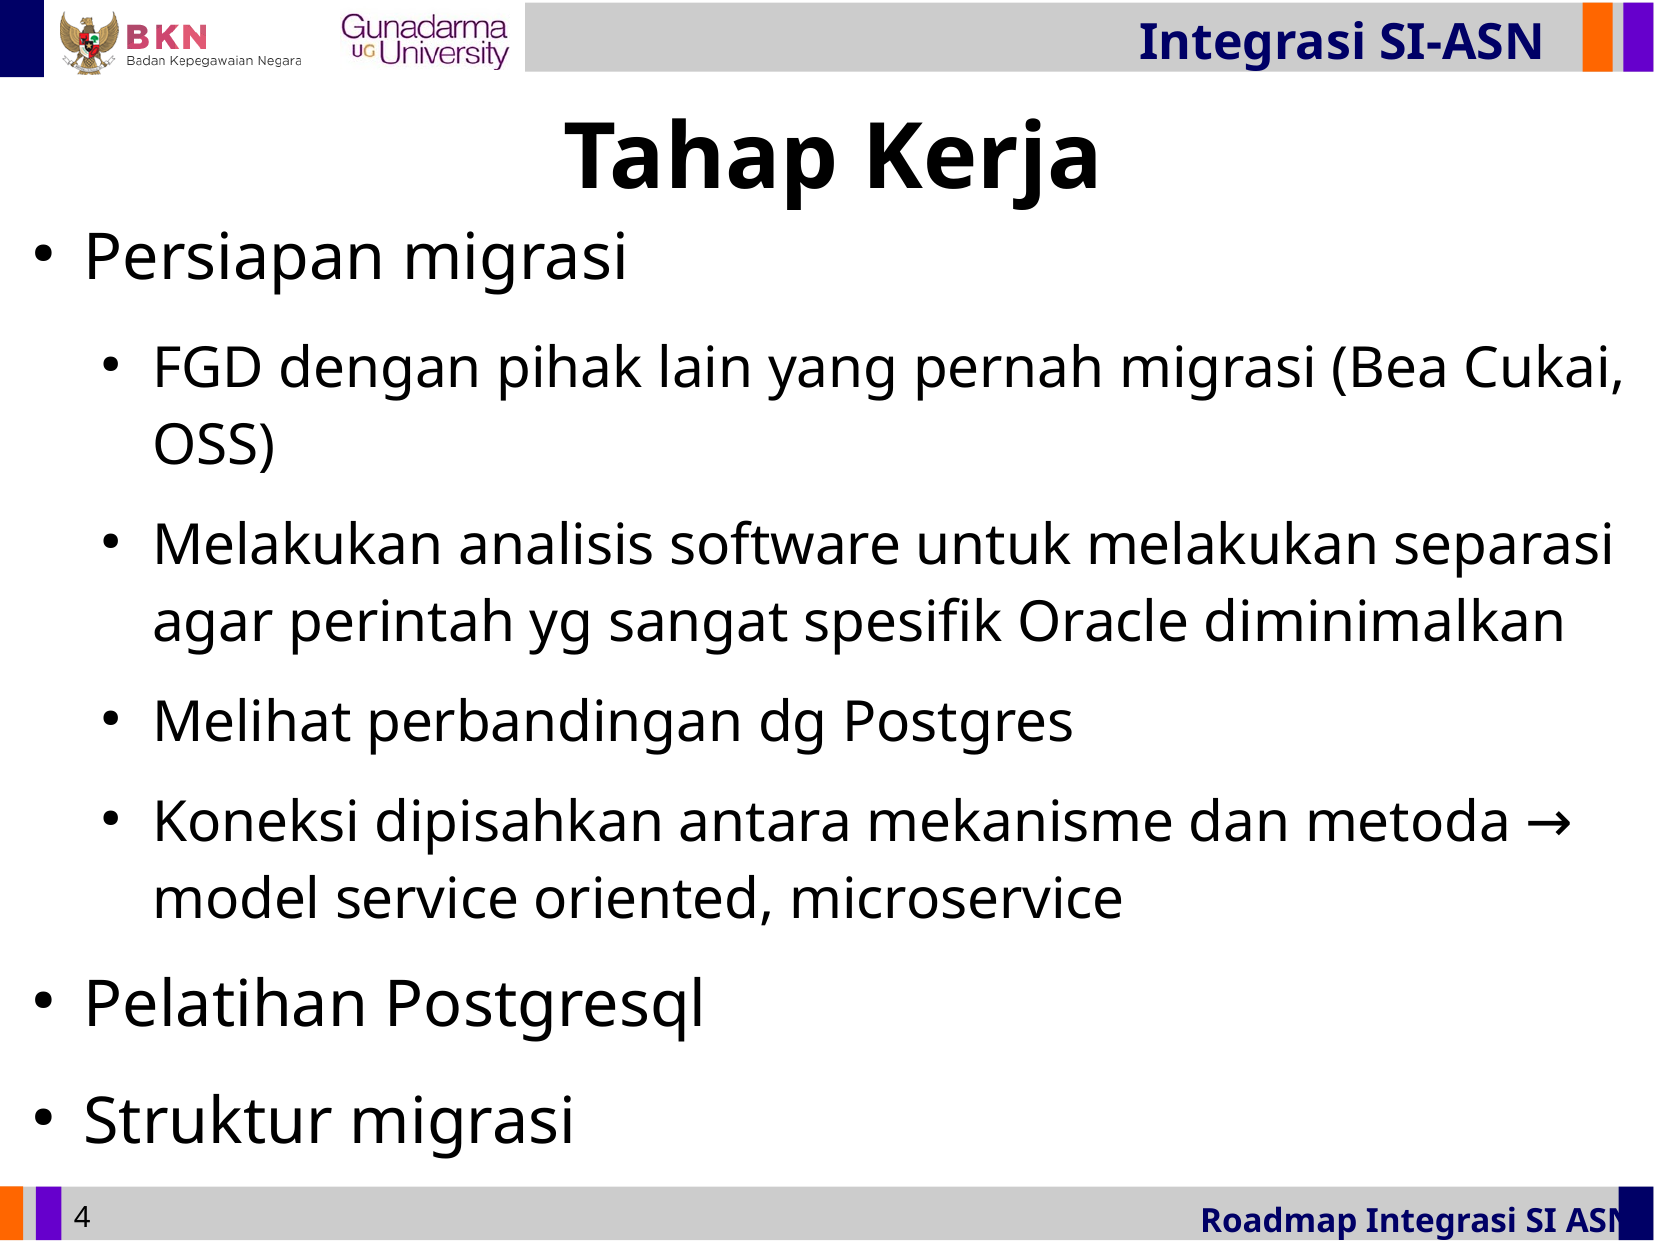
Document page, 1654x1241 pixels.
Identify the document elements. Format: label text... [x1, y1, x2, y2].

title Tahap Kerja [77, 90, 1591, 210]
picture [340, 0, 510, 70]
picture [60, 11, 301, 75]
list Persiapan migrasi FGD dengan pihak lain yang pernah migrasi (Bea Cukai, OSS) Melakukan analisis software untuk melakukan separasi agar perintah yg sangat spesifik Oracle diminimalkan Melihat perbandingan dg Postgres Koneksi dipisahkan antara mekanisme dan metoda → model service oriented, microservice Pelatihan Postgresql Struktur migrasi [14, 210, 1630, 1176]
